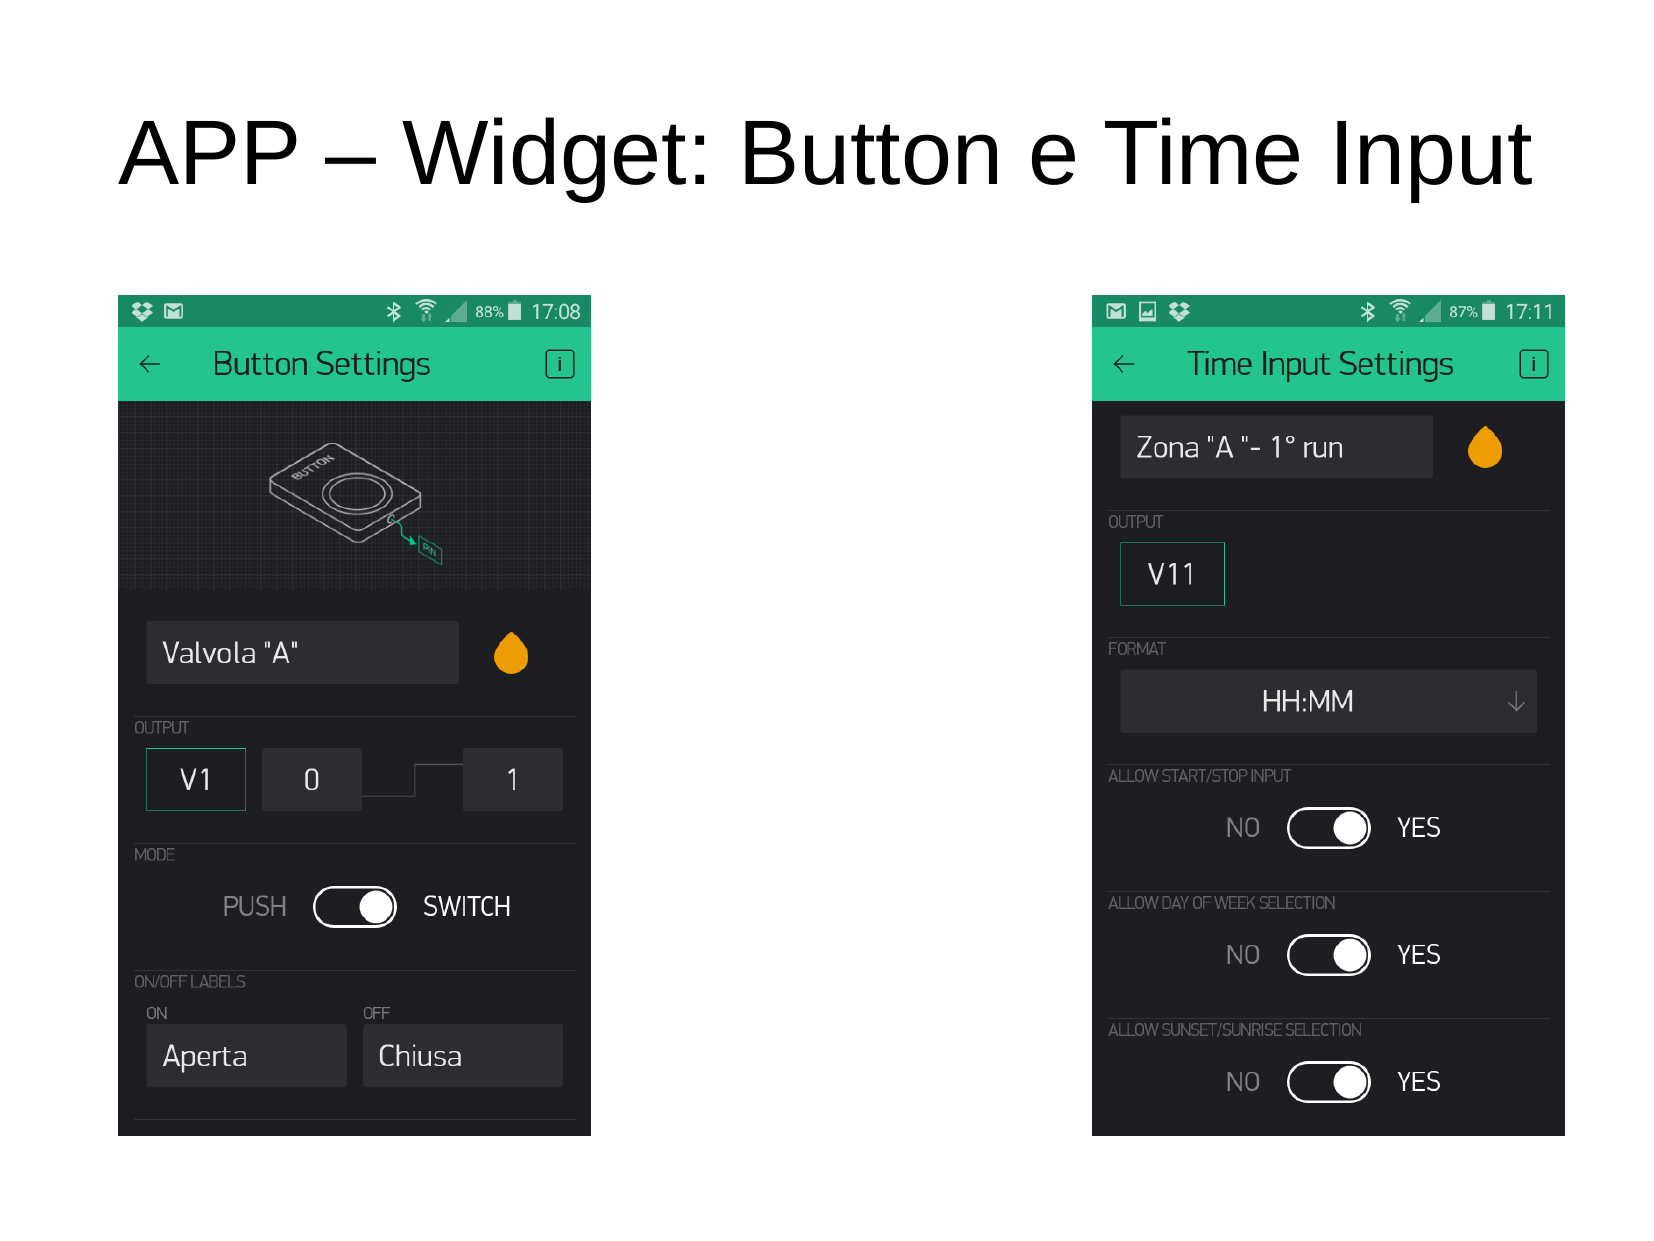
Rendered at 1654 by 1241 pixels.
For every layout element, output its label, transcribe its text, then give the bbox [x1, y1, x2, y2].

picture [118, 295, 591, 1136]
title APP – Widget: Button e Time Input [82, 49, 1571, 257]
picture [1092, 295, 1565, 1136]
